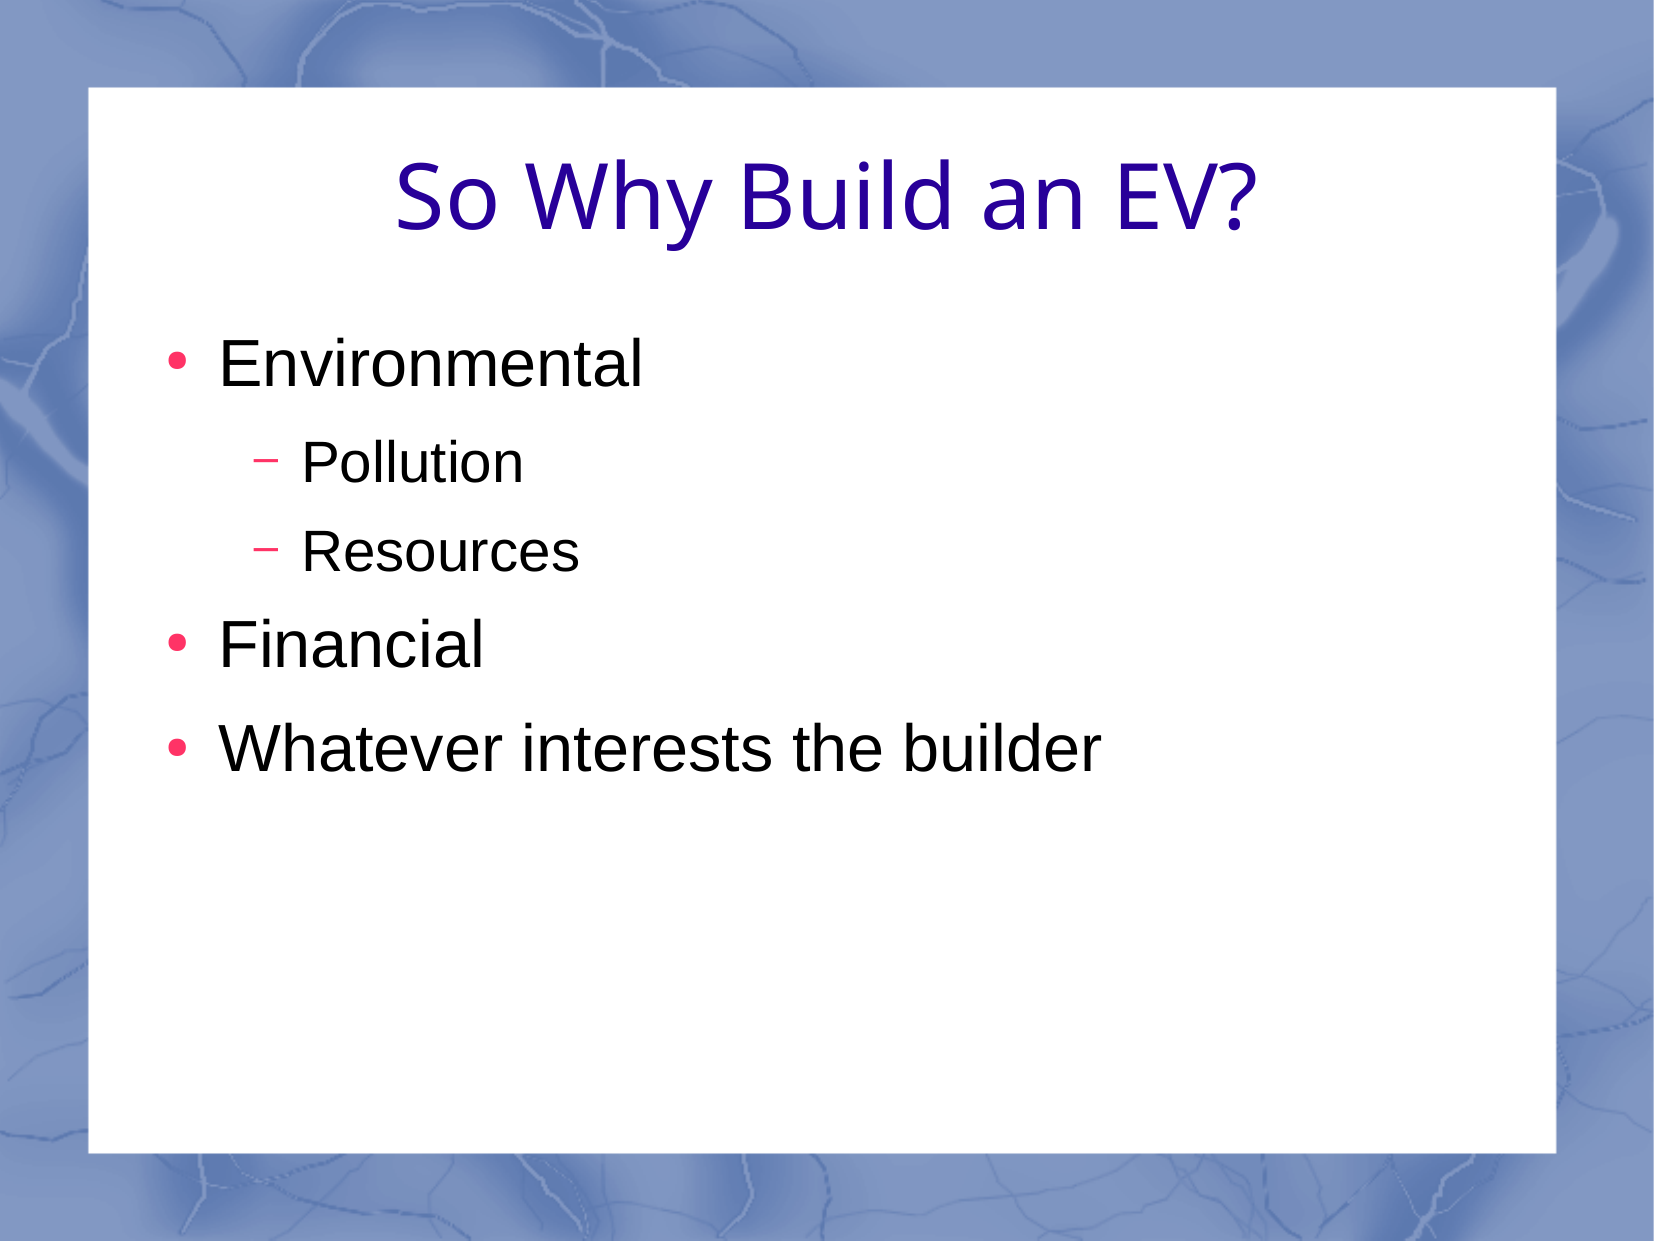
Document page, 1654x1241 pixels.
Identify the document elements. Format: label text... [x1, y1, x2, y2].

list Environmental Pollution Resources Financial Whatever interests the builder [147, 325, 1506, 1152]
picture [0, 0, 1654, 1241]
title So Why Build an EV? [118, 98, 1536, 291]
